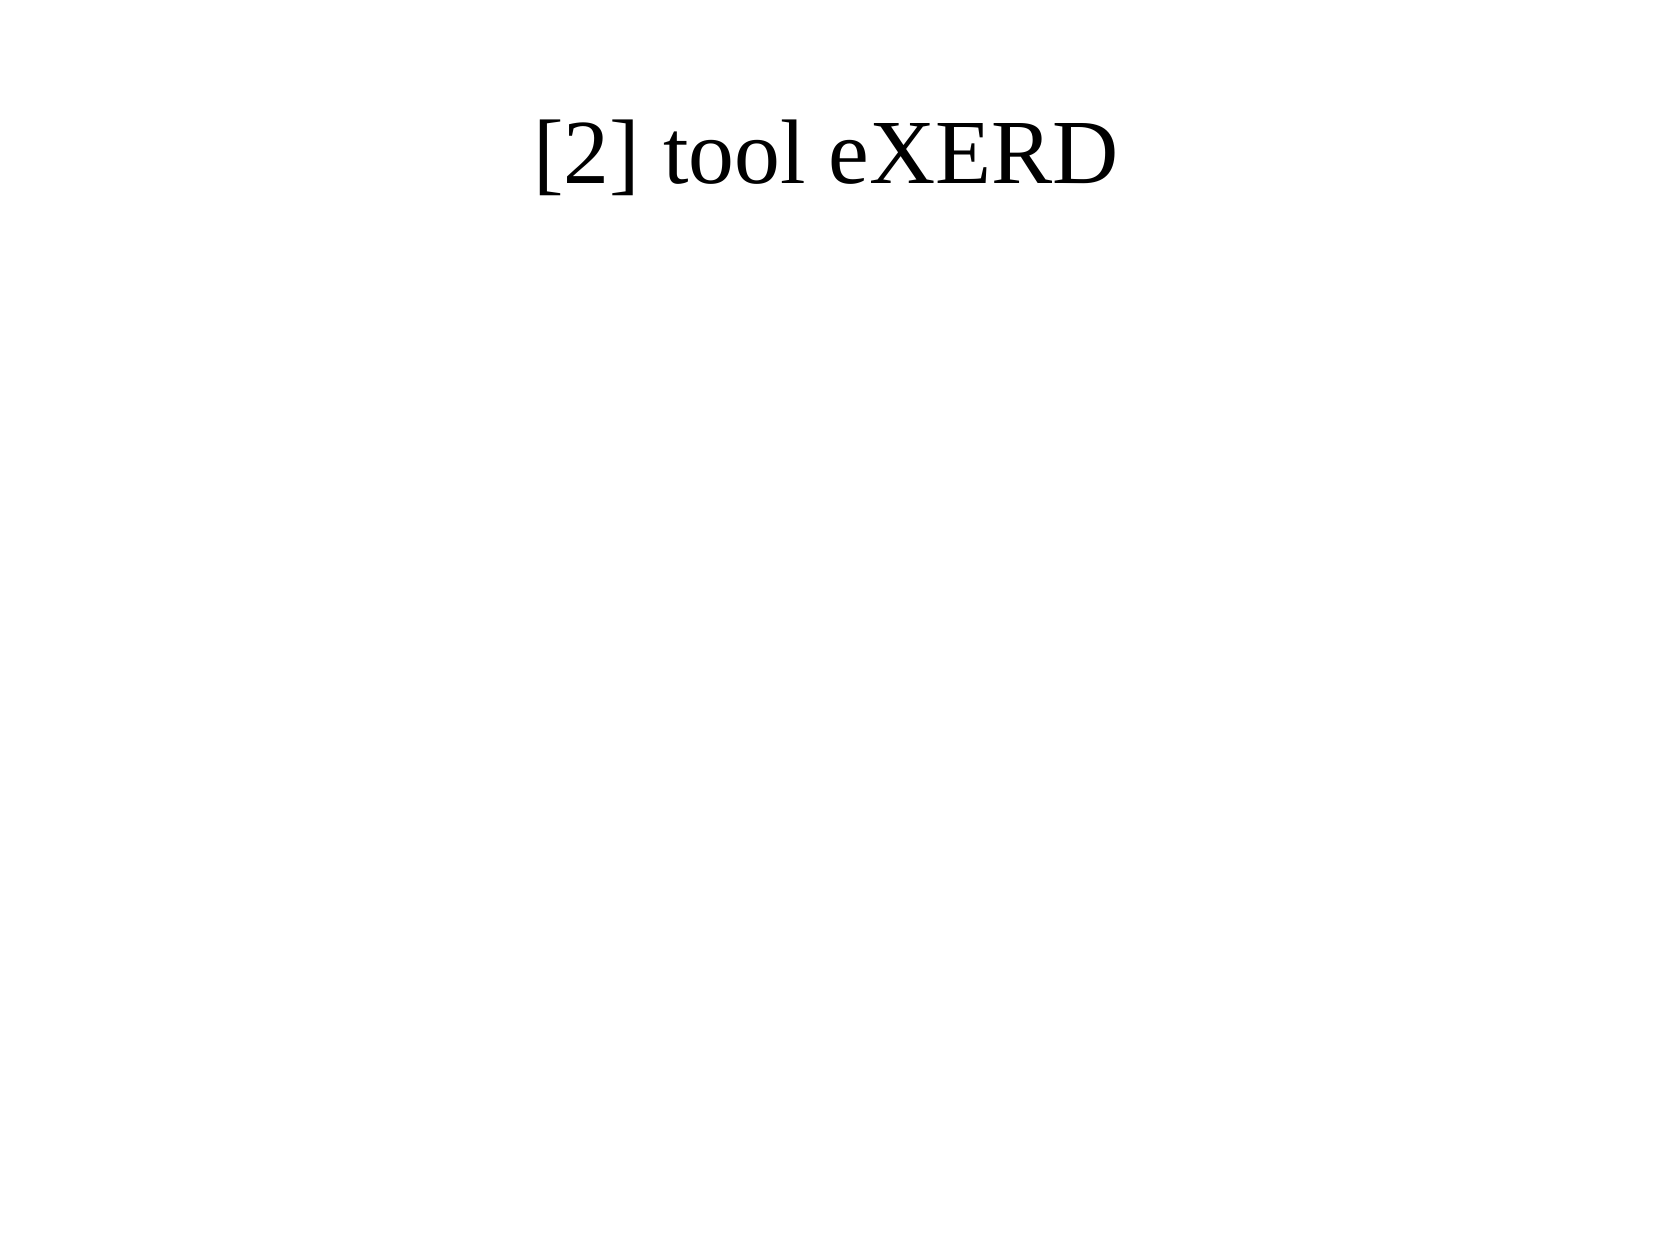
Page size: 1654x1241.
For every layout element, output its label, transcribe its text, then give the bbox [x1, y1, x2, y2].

title [2] tool eXERD [82, 49, 1571, 257]
